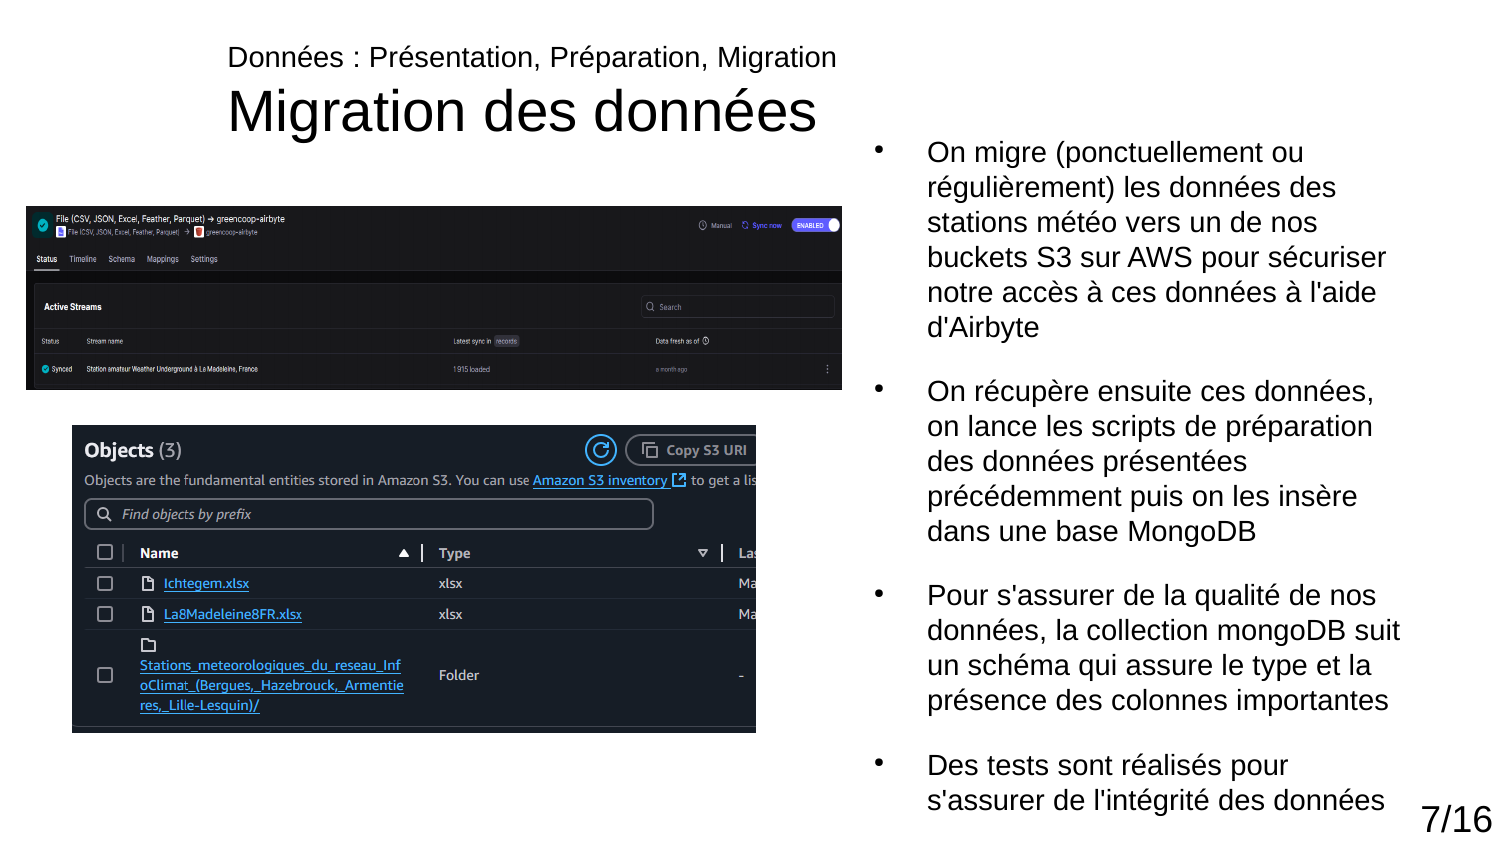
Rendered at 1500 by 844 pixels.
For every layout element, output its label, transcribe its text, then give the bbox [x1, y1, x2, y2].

picture [72, 425, 756, 733]
picture [26, 206, 842, 390]
list On migre (ponctuellement ou régulièrement) les données des stations météo vers un de nos buckets S3 sur AWS pour sécuriser notre accès à ces données à l'aide d'Airbyte On récupère ensuite ces données, on lance les scripts de préparation des données présentées précédemment puis on les insère dans une base MongoDB Pour s'assurer de la qualité de nos données, la collection mongoDB suit un schéma qui assure le type et la présence des colonnes importantes Des tests sont réalisés pour s'assurer de l'intégrité des données [841, 118, 1418, 804]
text_box 7/16 [1405, 791, 1500, 844]
title Données : Présentation, Préparation, Migration Migration des données [212, 23, 1368, 174]
